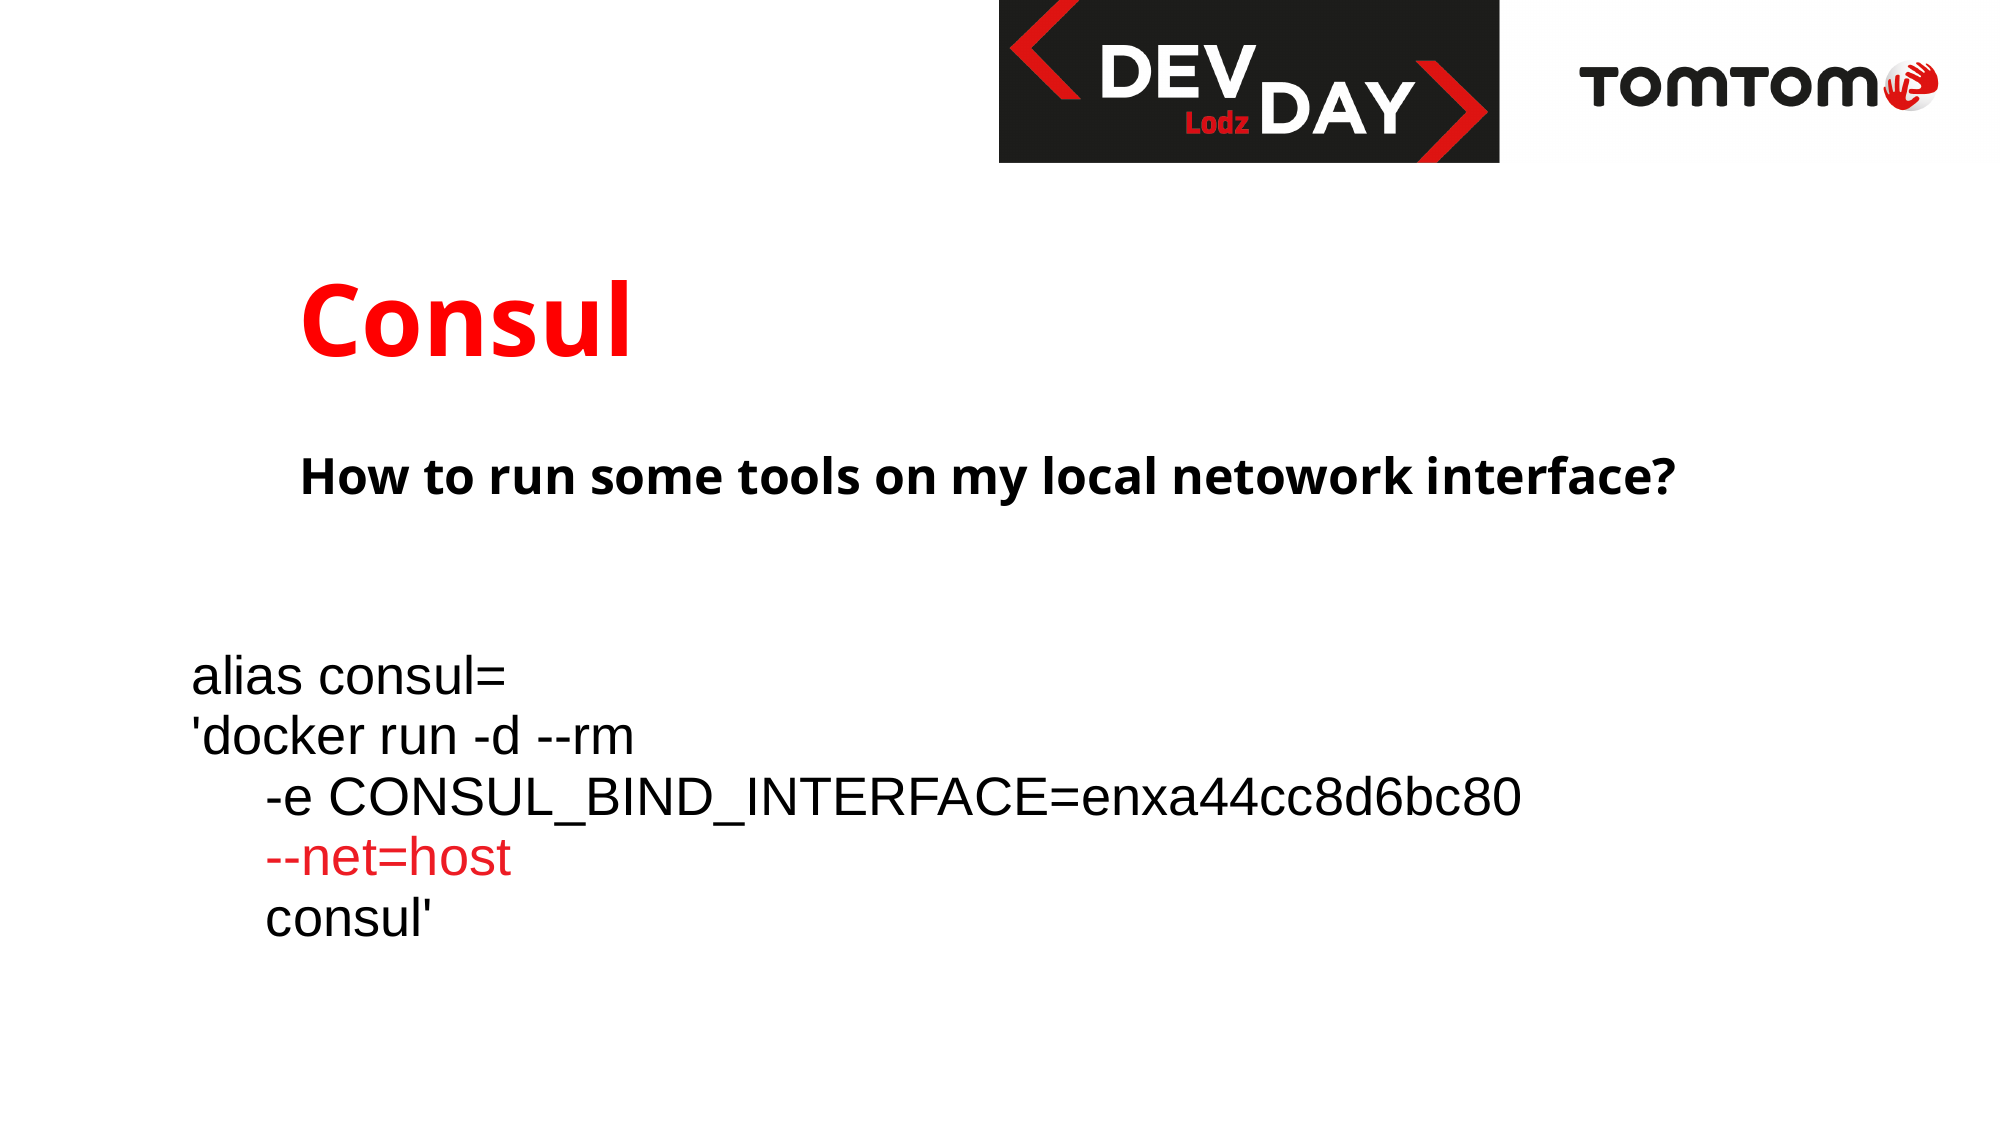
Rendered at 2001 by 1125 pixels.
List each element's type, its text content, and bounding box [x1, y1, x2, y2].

text_box Consul [283, 249, 1717, 385]
picture [999, 0, 2000, 164]
text_box How to run some tools on my local netowork interface? [284, 437, 1718, 932]
text_box alias consul= 'docker run -d --rm -e CONSUL_BIND_INTERFACE=enxa44cc8d6bc80 --net=host consul' [177, 637, 1642, 1016]
